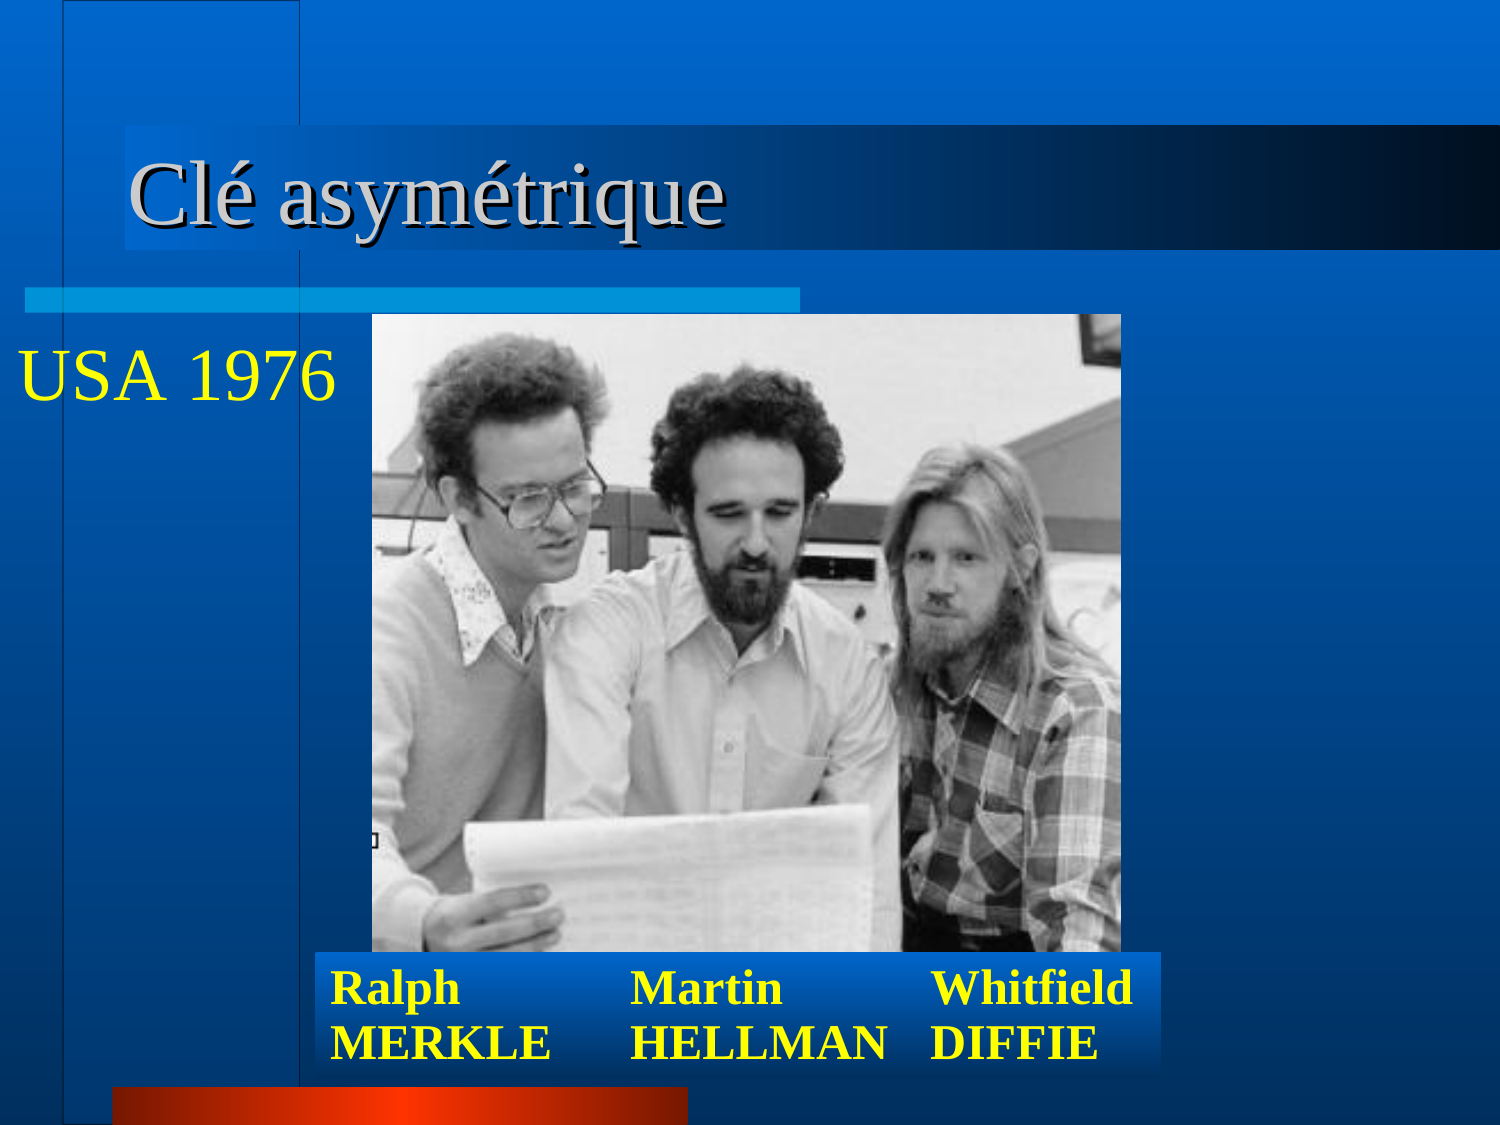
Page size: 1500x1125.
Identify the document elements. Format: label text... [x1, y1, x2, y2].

text_box Ralph Martin Whitfield MERKLE HELLMAN DIFFIE [315, 952, 1161, 1079]
text_box USA 1976 [2, 326, 352, 425]
picture [372, 314, 1121, 952]
title Clé asymétrique [112, 99, 1388, 288]
